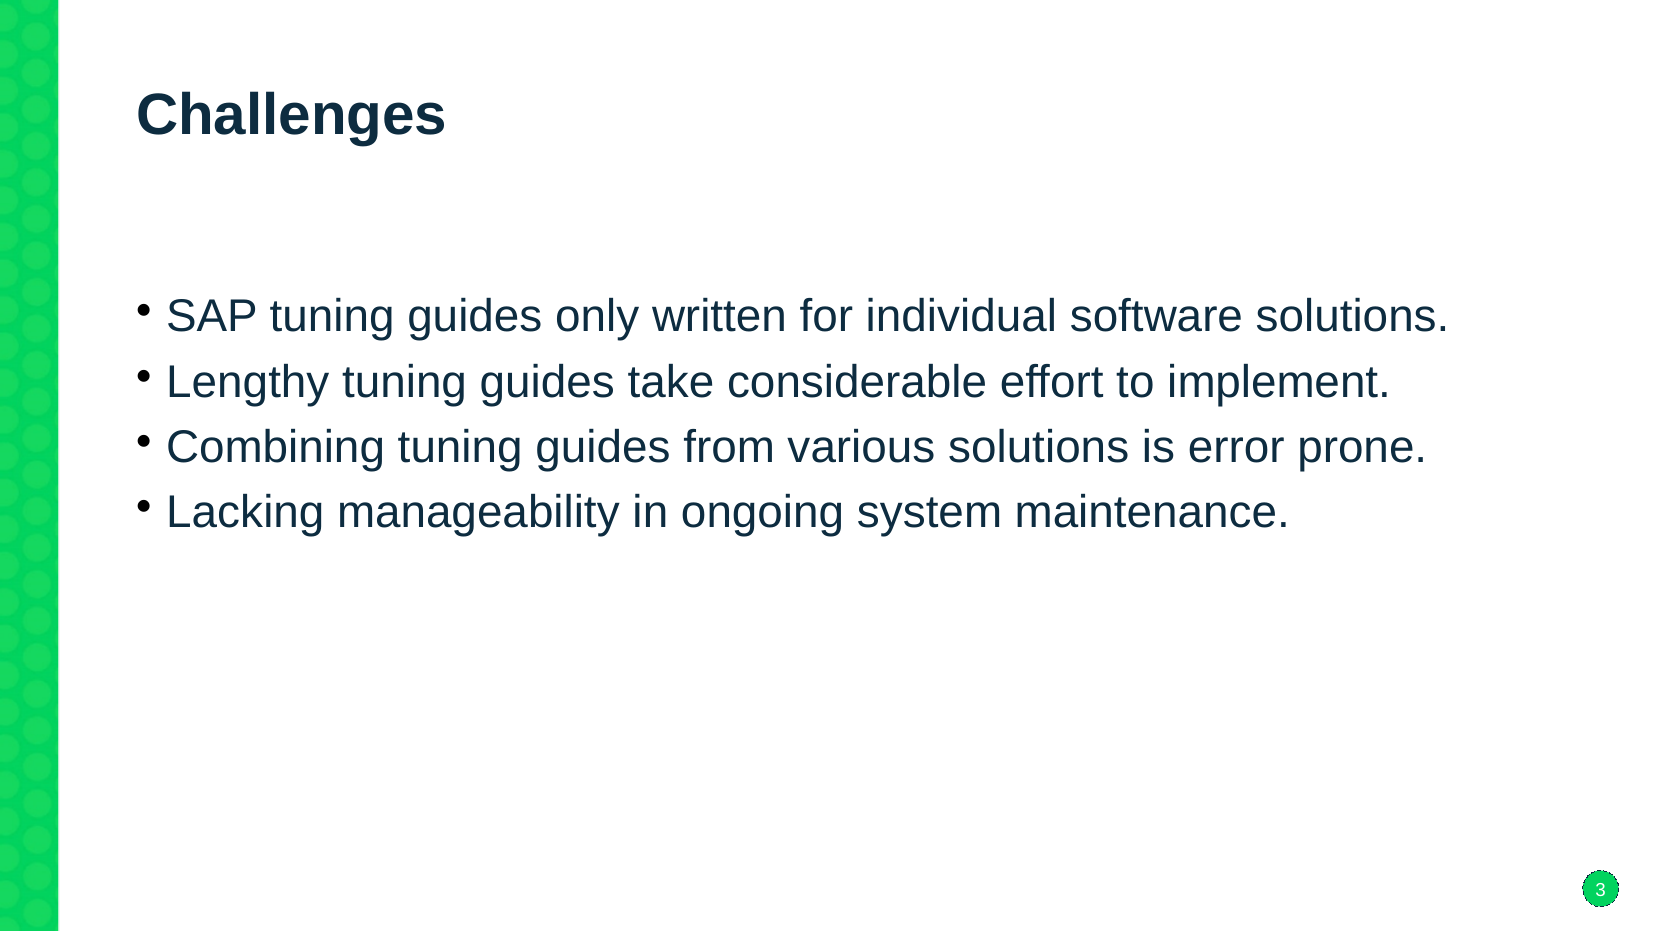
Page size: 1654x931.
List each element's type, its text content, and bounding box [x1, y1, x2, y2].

picture [0, 0, 76, 931]
list SAP tuning guides only written for individual software solutions. Lengthy tuning guides take considerable effort to implement. Combining tuning guides from various solutions is error prone. Lacking manageability in ongoing system maintenance. [121, 217, 1531, 826]
title Challenges [121, 37, 1531, 193]
